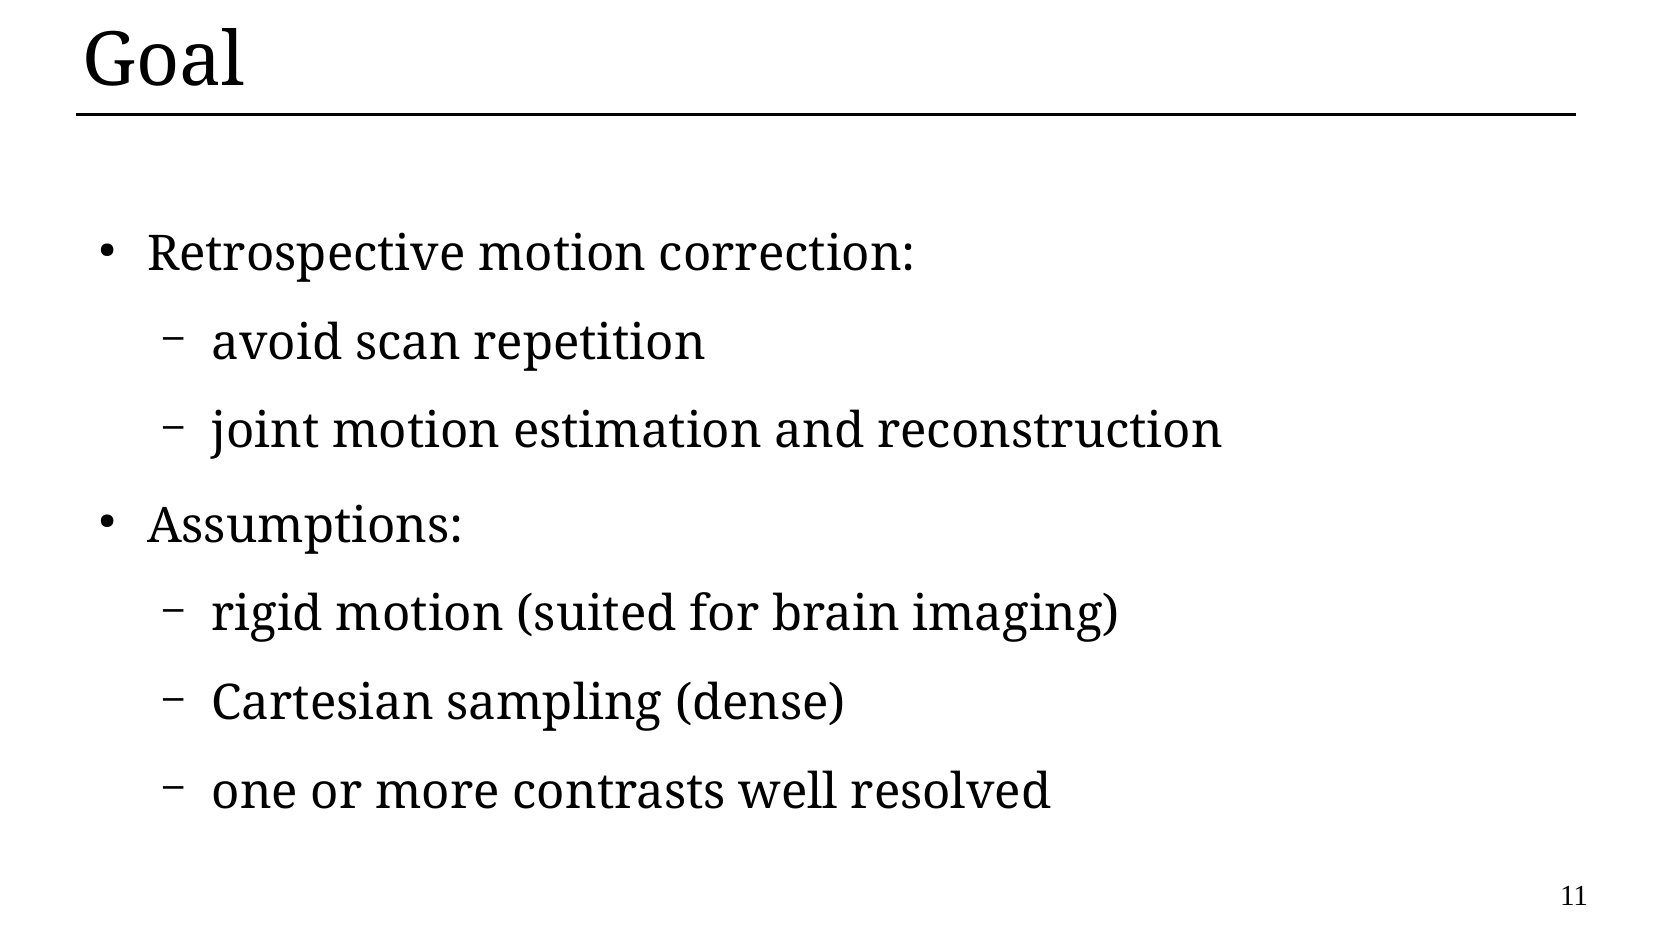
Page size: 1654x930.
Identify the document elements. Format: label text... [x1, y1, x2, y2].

list Retrospective motion correction: avoid scan repetition joint motion estimation and reconstruction Assumptions: rigid motion (suited for brain imaging) Cartesian sampling (dense) one or more contrasts well resolved [82, 217, 1571, 831]
title Goal [82, 7, 1571, 105]
